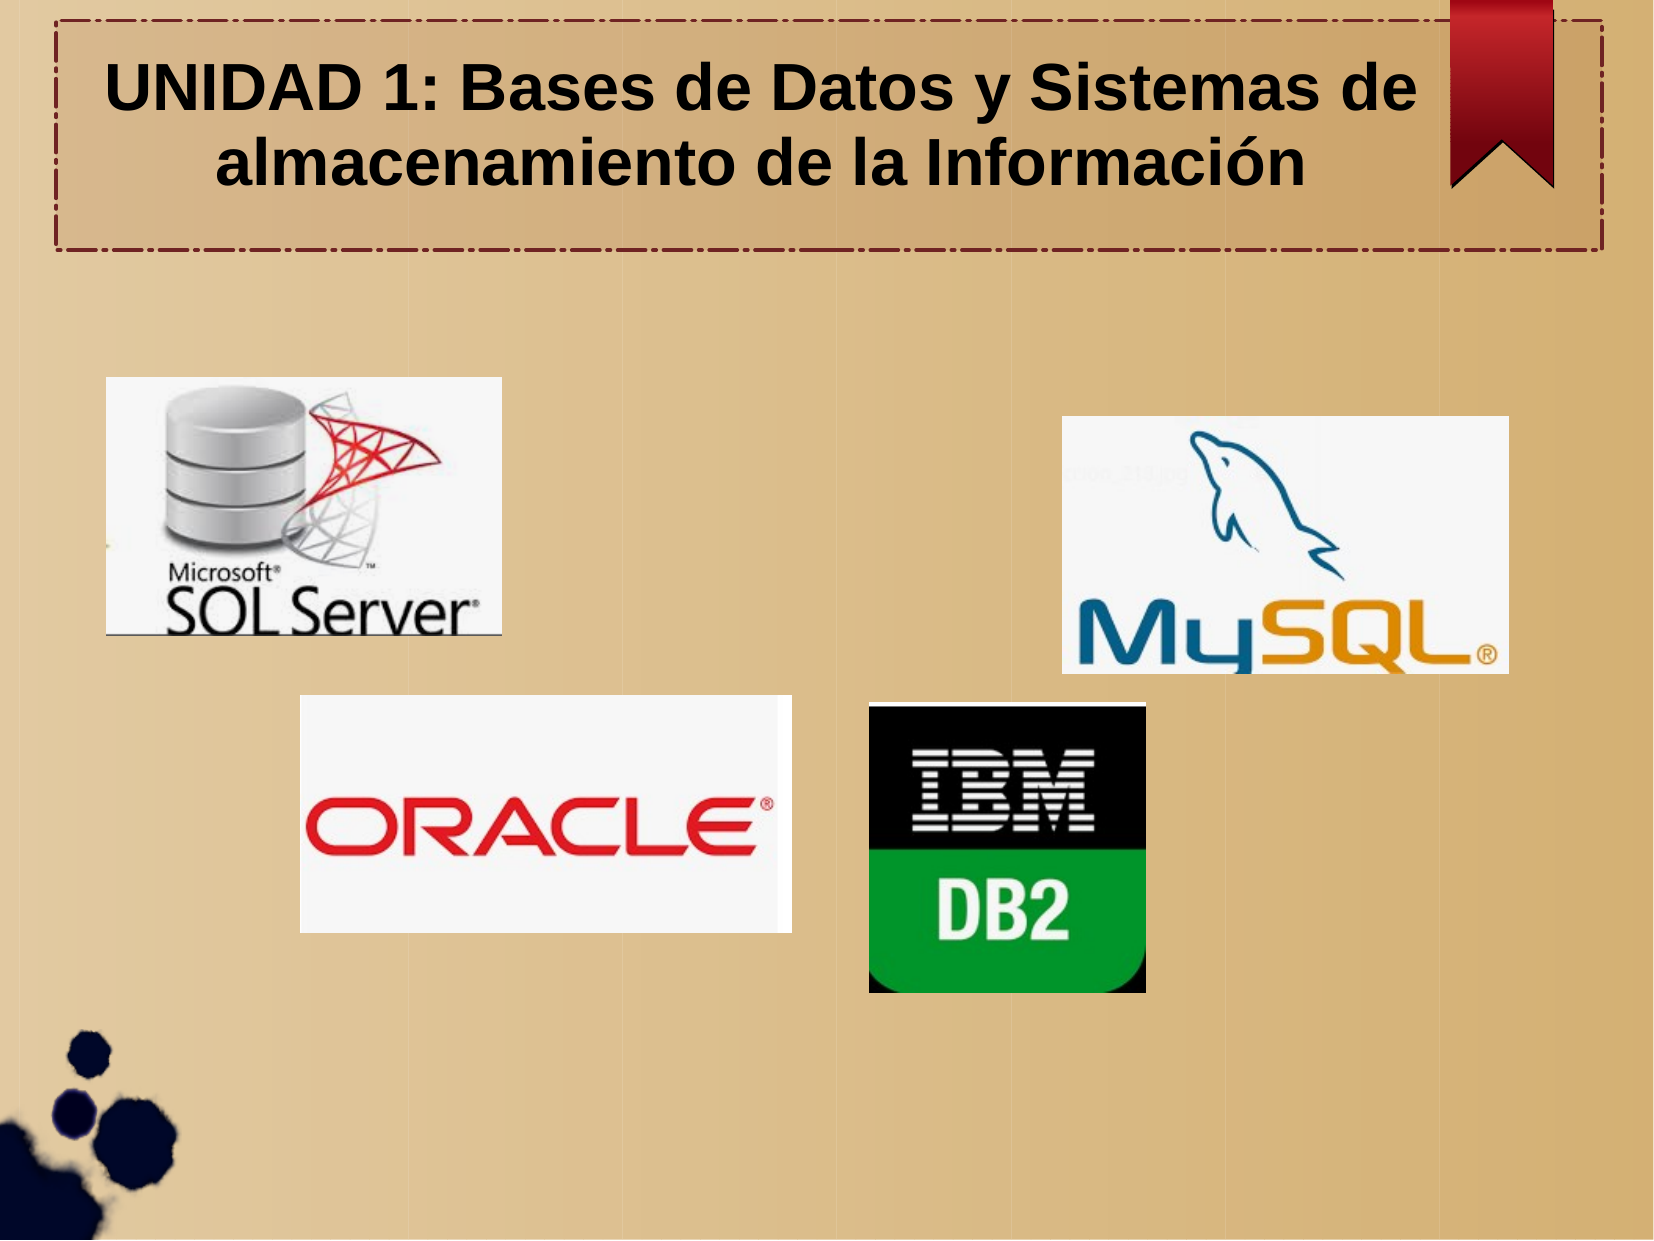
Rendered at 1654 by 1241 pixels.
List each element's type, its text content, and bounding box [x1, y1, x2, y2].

picture [1062, 416, 1509, 674]
picture [869, 702, 1146, 993]
picture [300, 695, 792, 934]
title UNIDAD 1: Bases de Datos y Sistemas de almacenamiento de la Información [82, 0, 1441, 260]
picture [106, 377, 502, 636]
